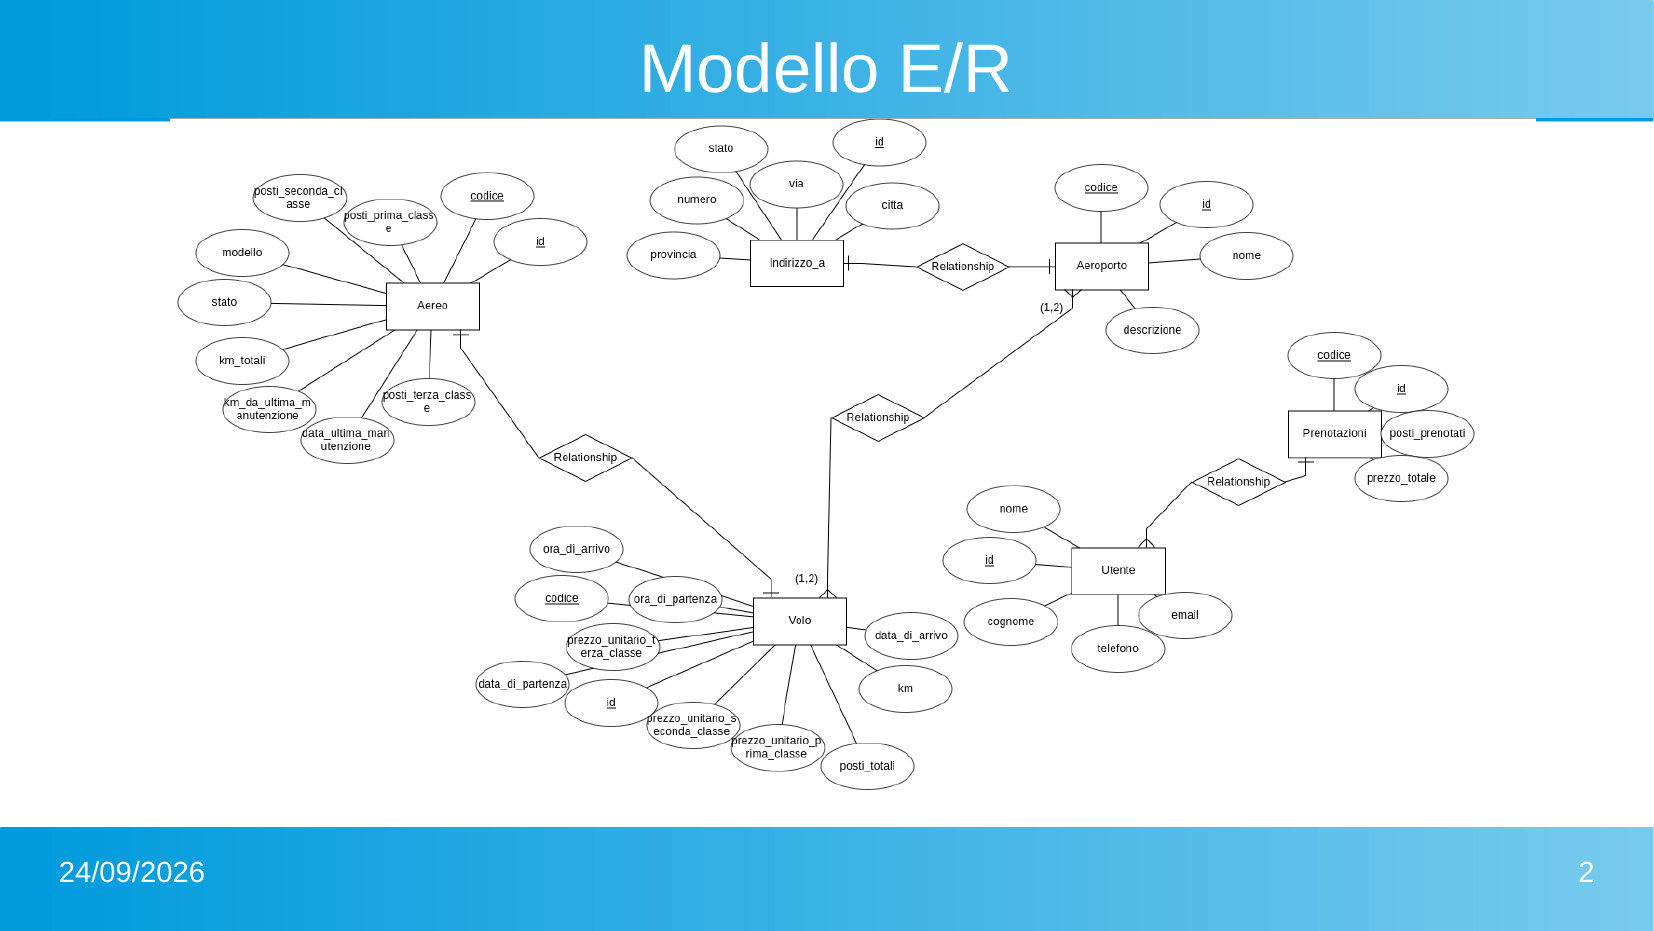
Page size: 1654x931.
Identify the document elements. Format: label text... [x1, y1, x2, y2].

picture [170, 118, 1536, 812]
title Modello E/R [59, 29, 1595, 108]
